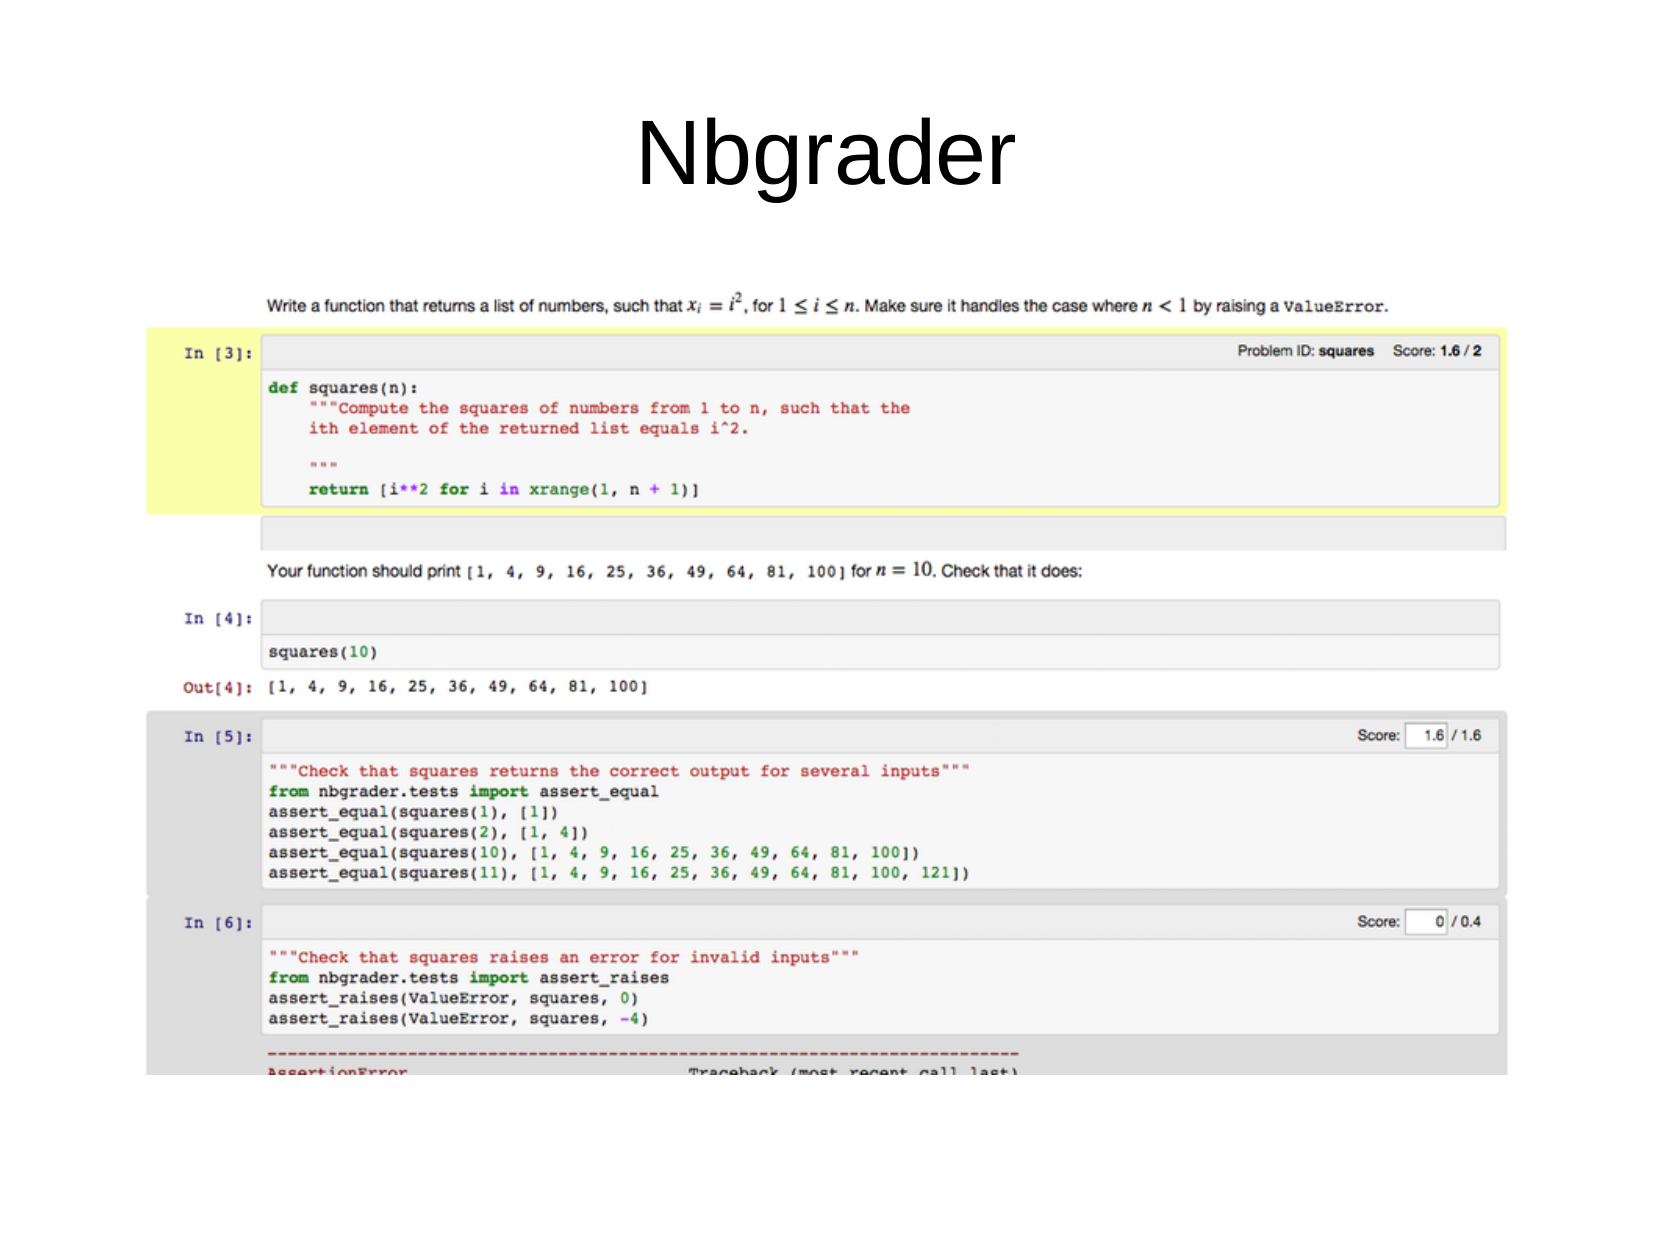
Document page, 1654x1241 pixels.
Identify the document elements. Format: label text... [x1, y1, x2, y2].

picture [137, 290, 1516, 1075]
title Nbgrader [82, 49, 1571, 257]
